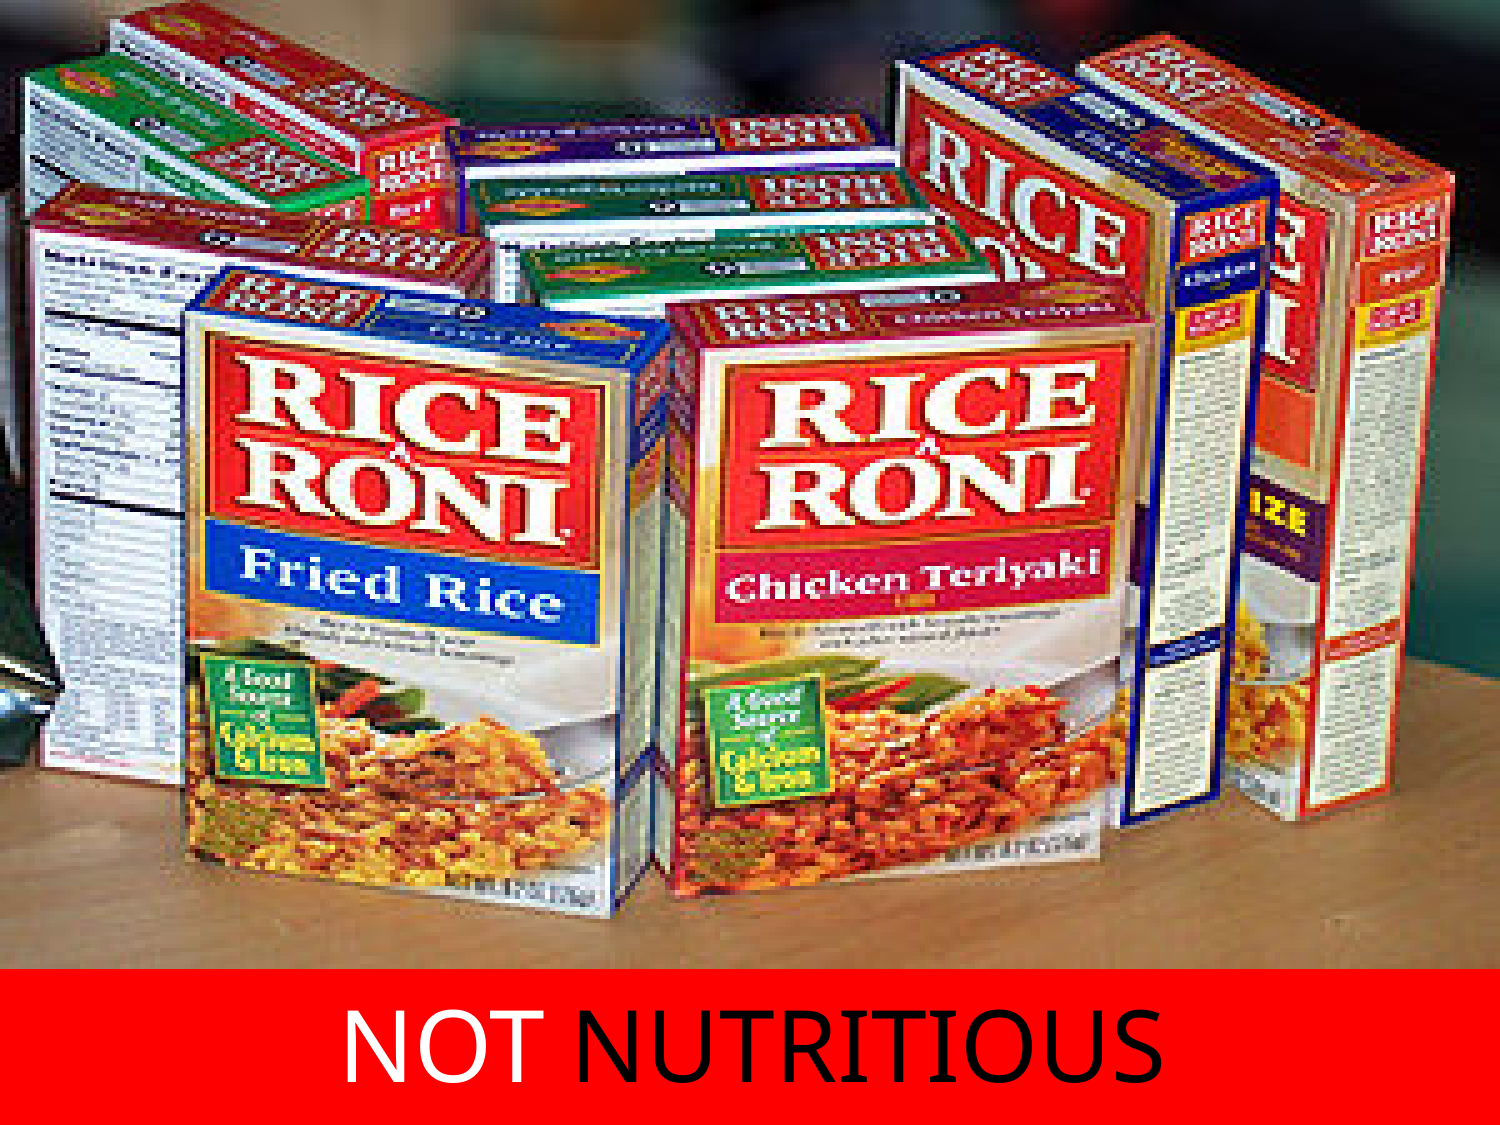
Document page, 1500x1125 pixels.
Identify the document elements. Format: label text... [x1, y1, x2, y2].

list NOT NUTRITIOUS [28, 974, 1478, 1111]
picture [0, 0, 1500, 969]
